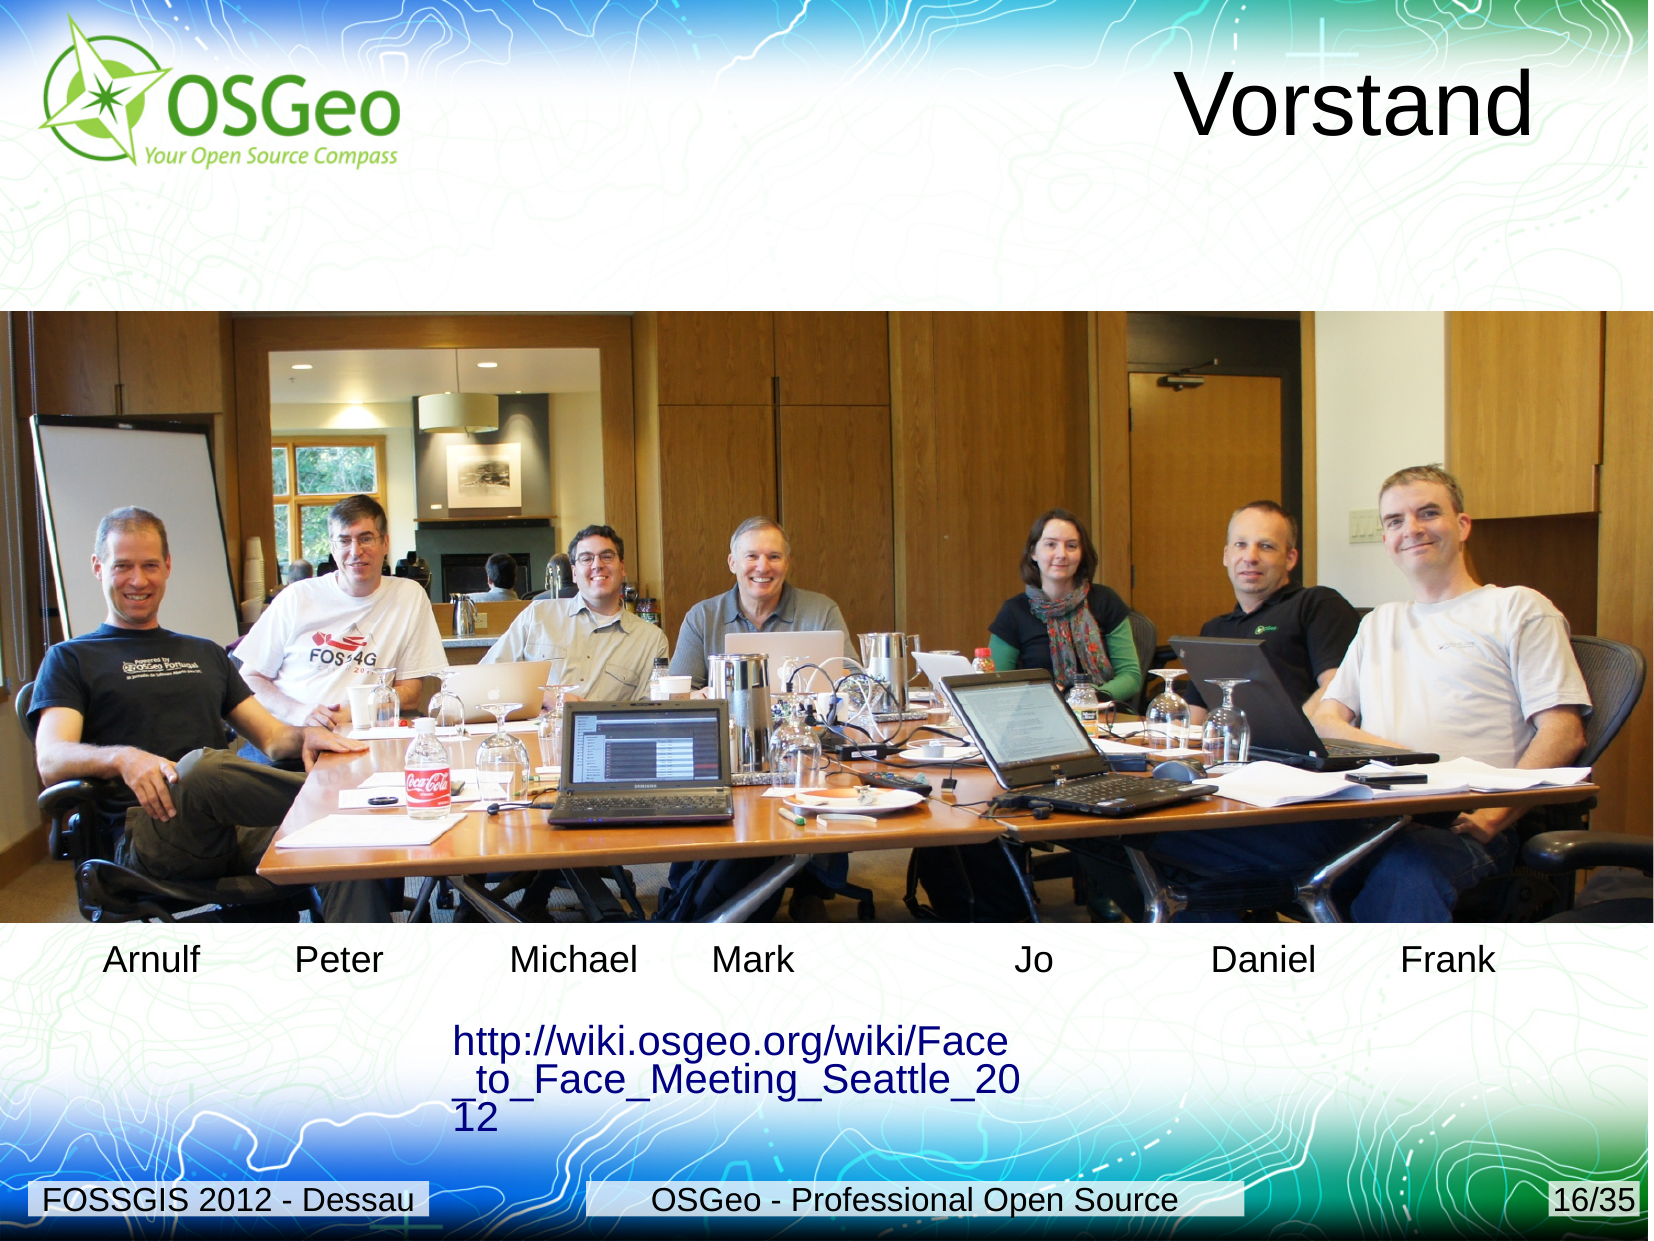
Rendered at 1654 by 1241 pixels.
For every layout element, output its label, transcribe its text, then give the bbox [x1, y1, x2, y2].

title Vorstand [430, 29, 1536, 178]
text_box http://wiki.osgeo.org/wiki/Face_to_Face_Meeting_Seattle_2012 [437, 1010, 1046, 1078]
text_box Arnulf Peter Michael Mark Jo Daniel Frank [87, 930, 1581, 988]
picture [0, 0, 1654, 1241]
